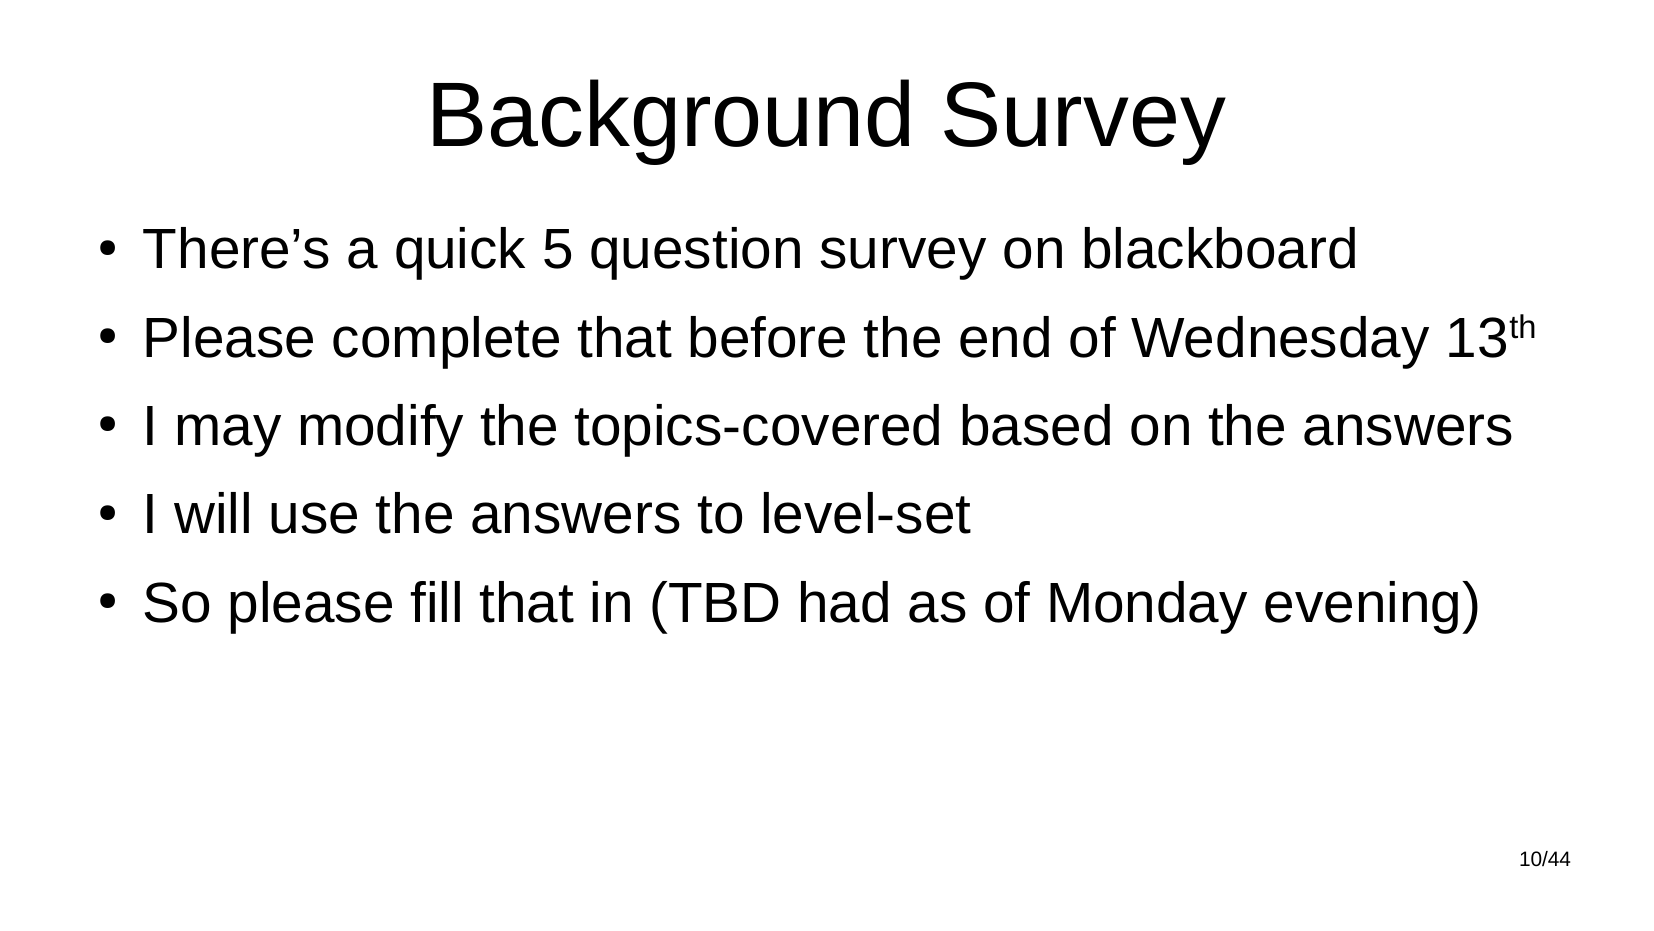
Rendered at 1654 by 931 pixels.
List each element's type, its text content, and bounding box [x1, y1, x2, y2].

title Background Survey [82, 37, 1571, 193]
list There’s a quick 5 question survey on blackboard Please complete that before the end of Wednesday 13th I may modify the topics-covered based on the answers I will use the answers to level-set So please fill that in (TBD had as of Monday evening) [82, 217, 1571, 758]
